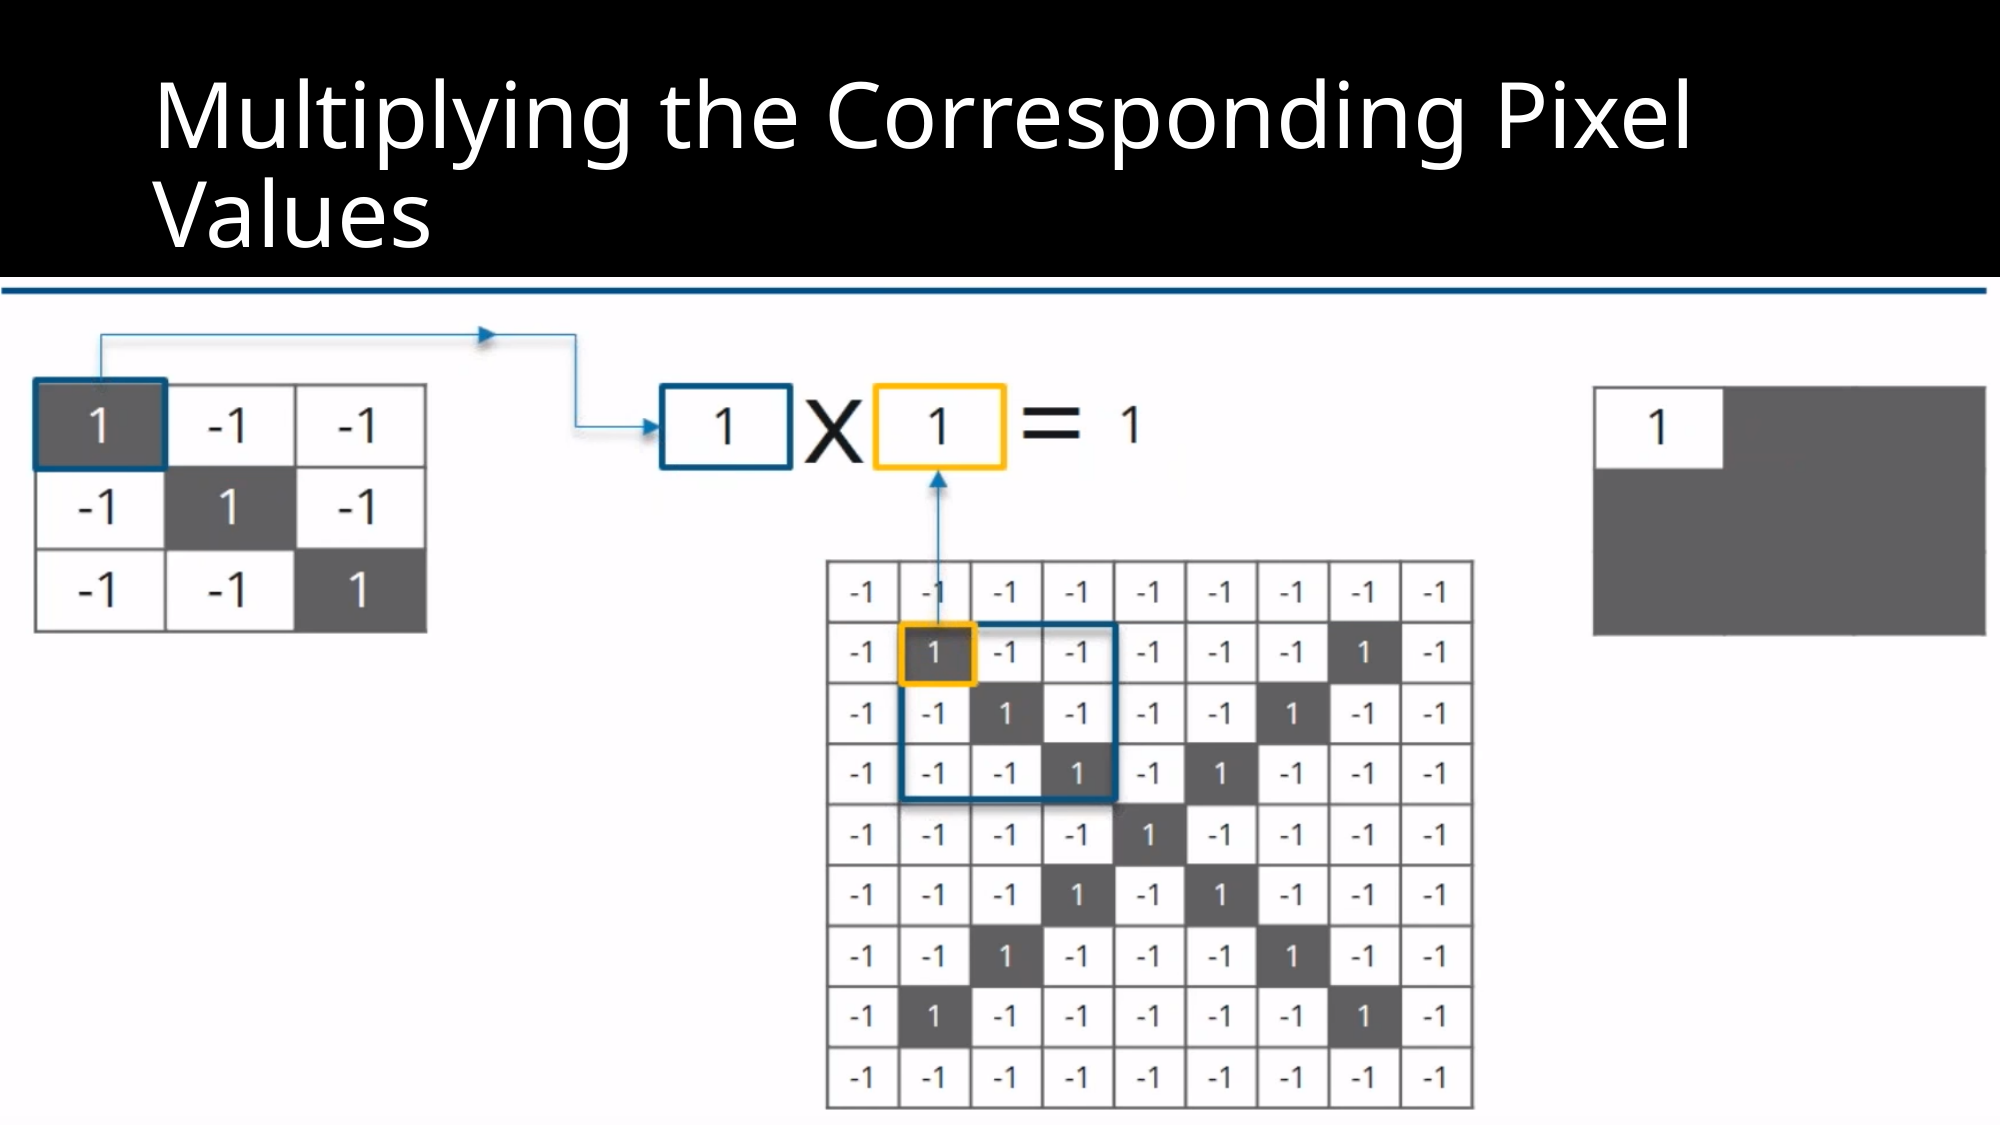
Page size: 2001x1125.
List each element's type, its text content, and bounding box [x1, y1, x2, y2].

text_box Multiplying the Corresponding Pixel Values [137, 59, 1863, 278]
picture [0, 277, 2000, 1125]
